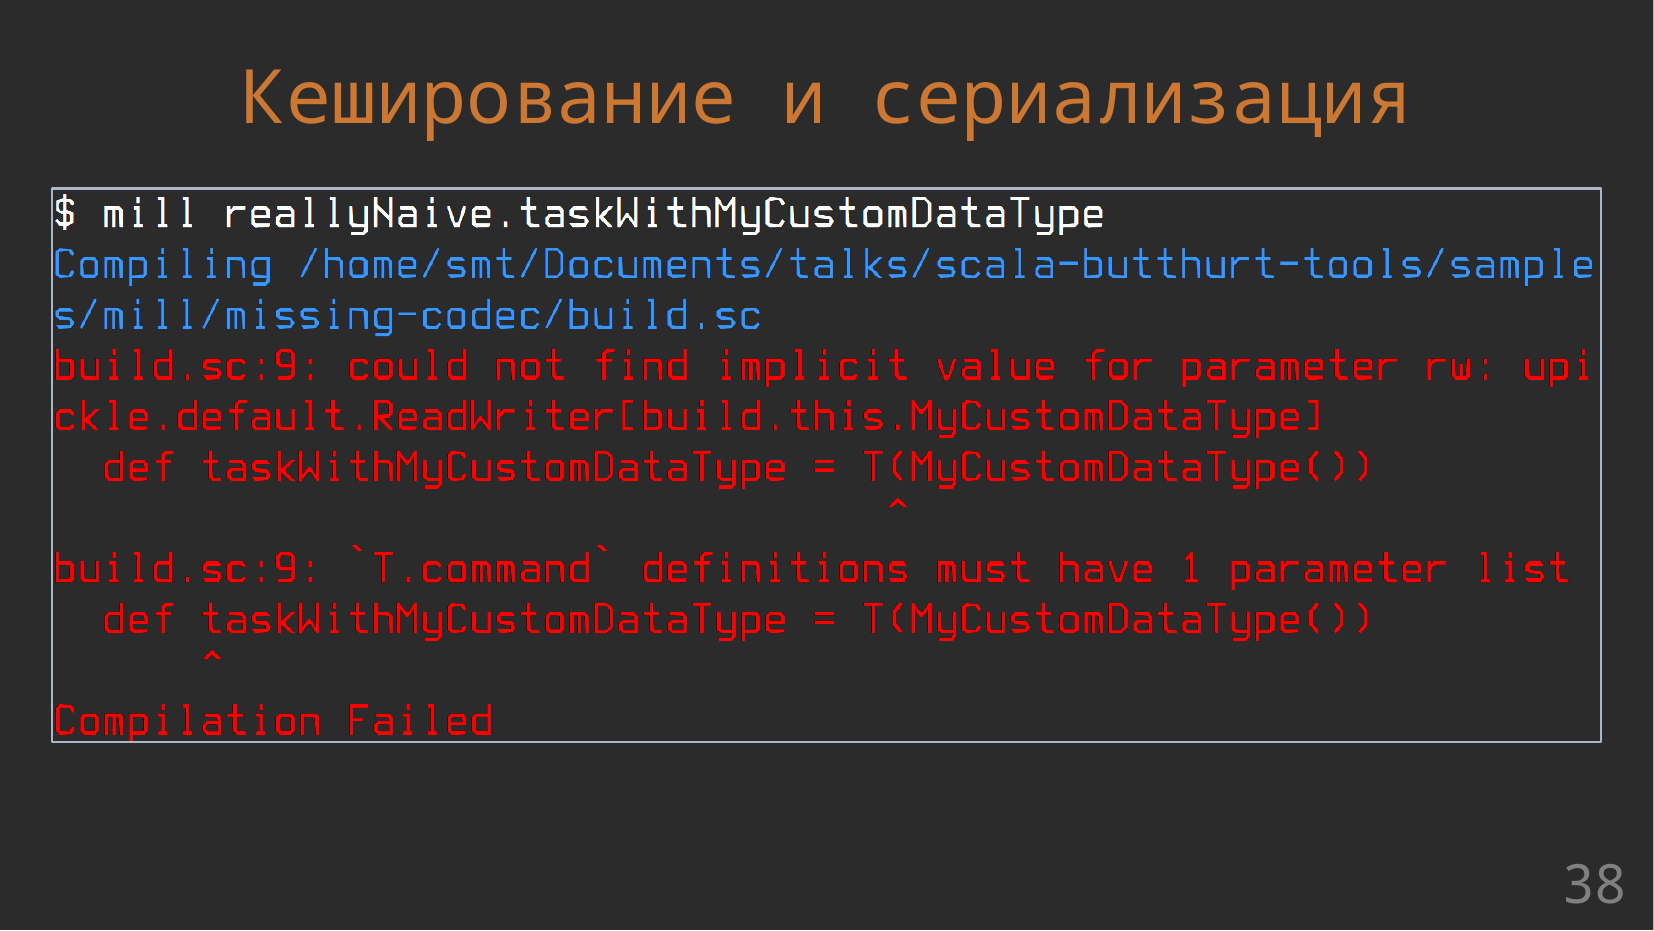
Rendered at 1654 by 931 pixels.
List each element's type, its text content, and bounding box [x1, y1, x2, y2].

picture [53, 189, 1601, 741]
text_box Кеширование и сериализация [23, 35, 1630, 182]
text_box 38 [1287, 838, 1642, 931]
